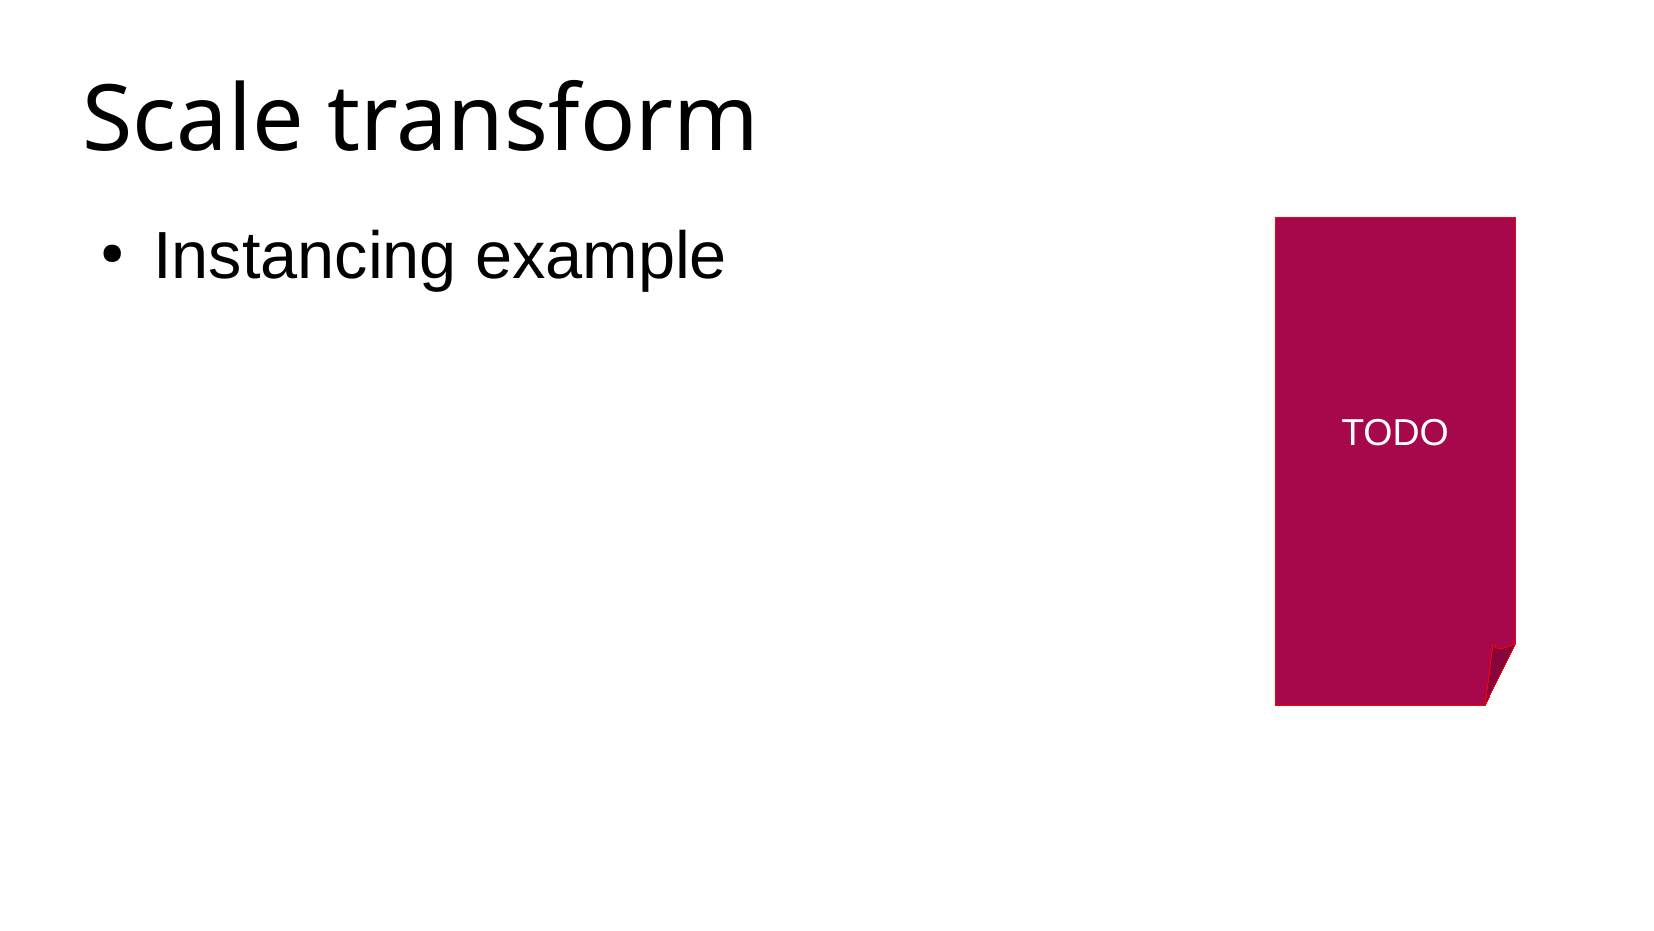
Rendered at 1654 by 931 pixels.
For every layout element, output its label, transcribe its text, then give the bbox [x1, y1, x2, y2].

text_box TODO [1275, 217, 1516, 706]
list Instancing example [82, 217, 1571, 758]
title Scale transform [82, 37, 1571, 193]
